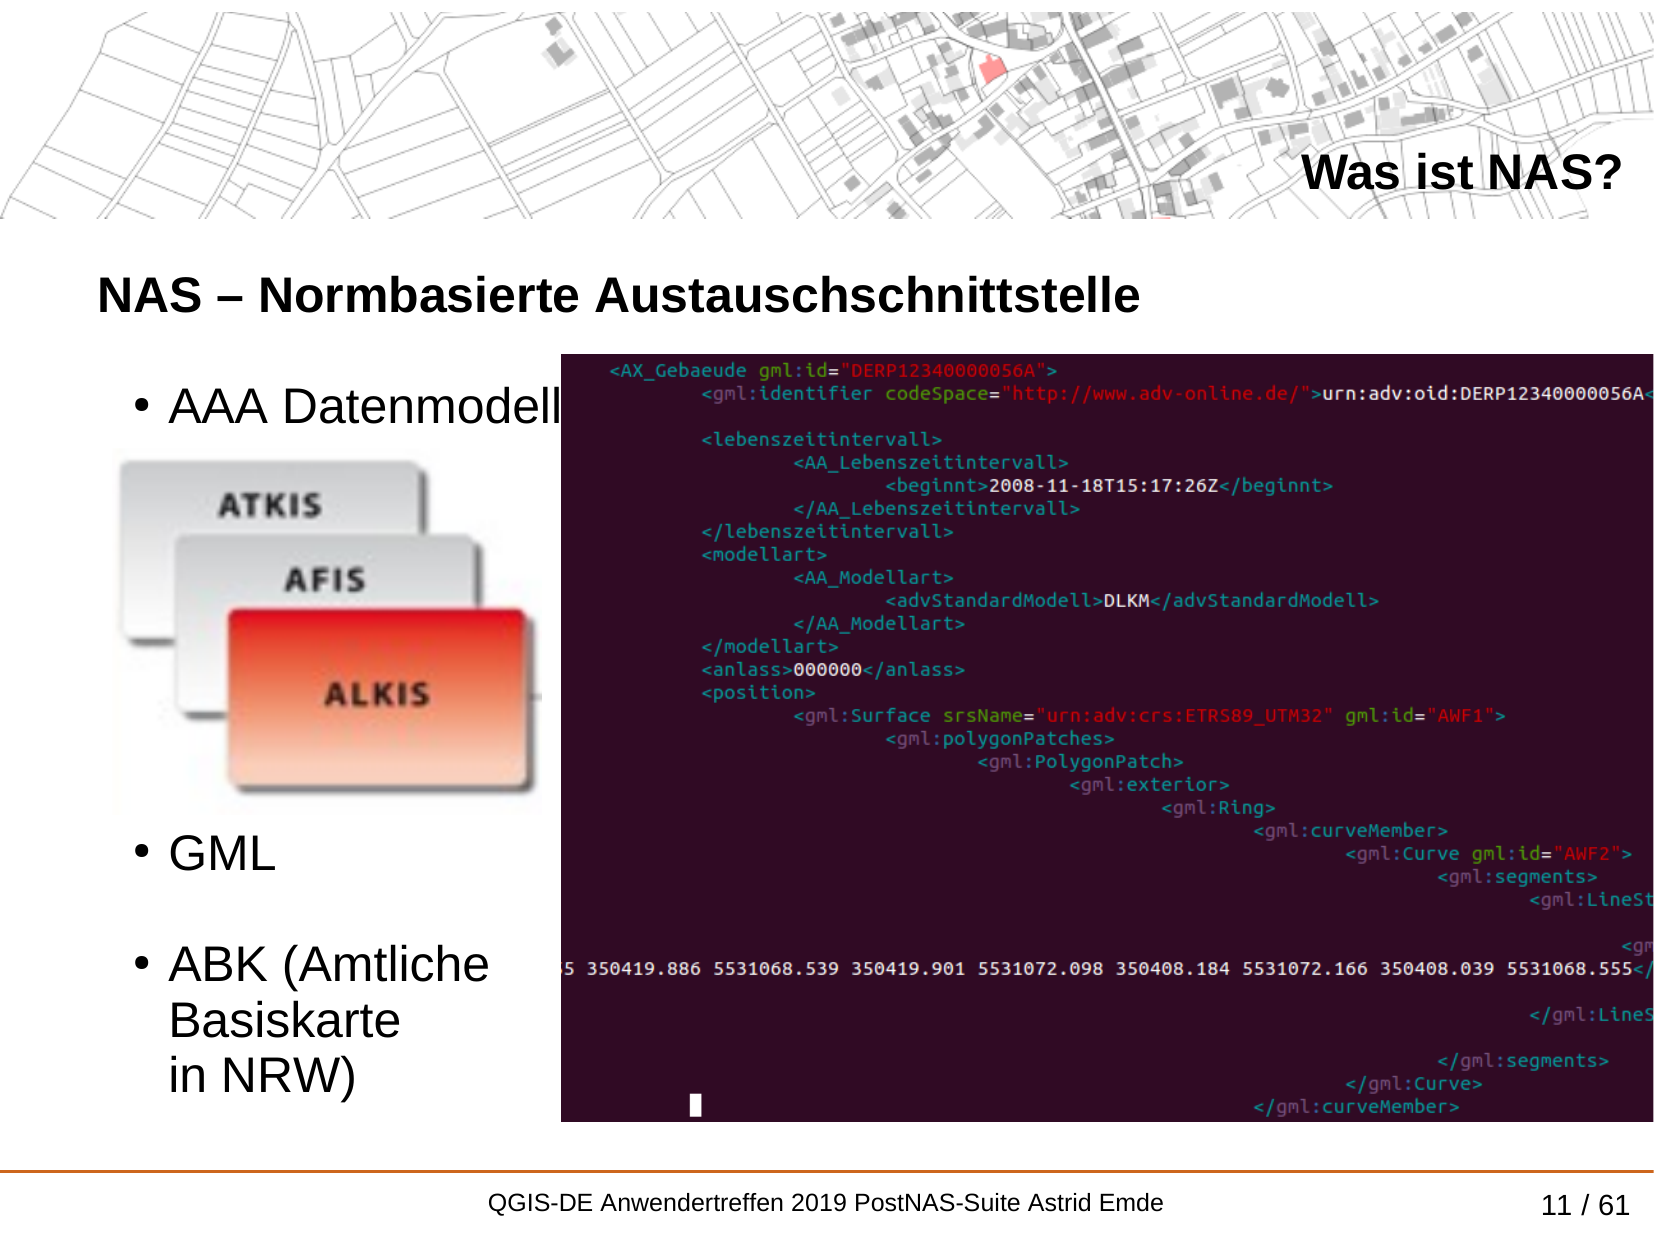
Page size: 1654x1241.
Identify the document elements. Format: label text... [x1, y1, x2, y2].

picture [561, 354, 1654, 1122]
title Was ist NAS? [265, 118, 1625, 228]
picture [112, 448, 542, 815]
text_box NAS – Normbasierte Austauschschnittstelle AAA Datenmodell GML ABK (Amtliche Basiskarte in NRW) [82, 259, 1595, 1087]
